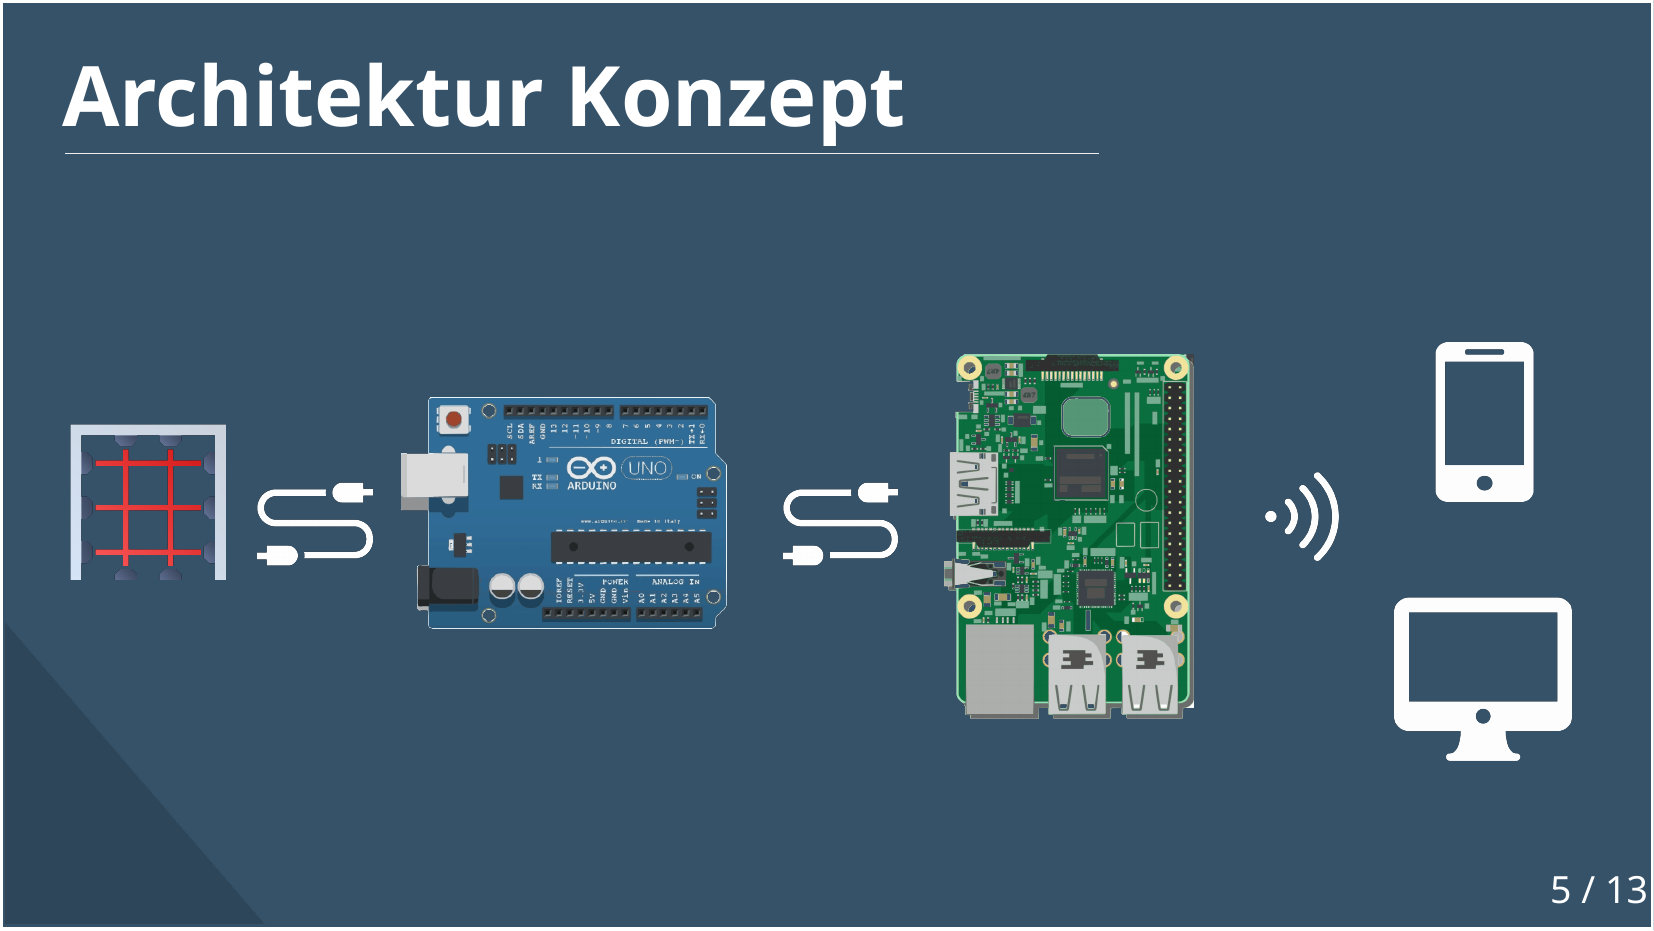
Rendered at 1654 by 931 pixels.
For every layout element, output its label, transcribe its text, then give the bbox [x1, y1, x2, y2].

text_box Architektur Konzept [47, 29, 1034, 235]
text_box [0, 0, 1654, 931]
picture [257, 466, 373, 582]
picture [1398, 342, 1571, 502]
text_box <number> / 13 [1535, 856, 1654, 914]
picture [1257, 472, 1347, 562]
picture [783, 466, 898, 582]
picture [944, 354, 1194, 719]
picture [401, 397, 727, 629]
picture [59, 413, 237, 591]
picture [1394, 590, 1572, 768]
